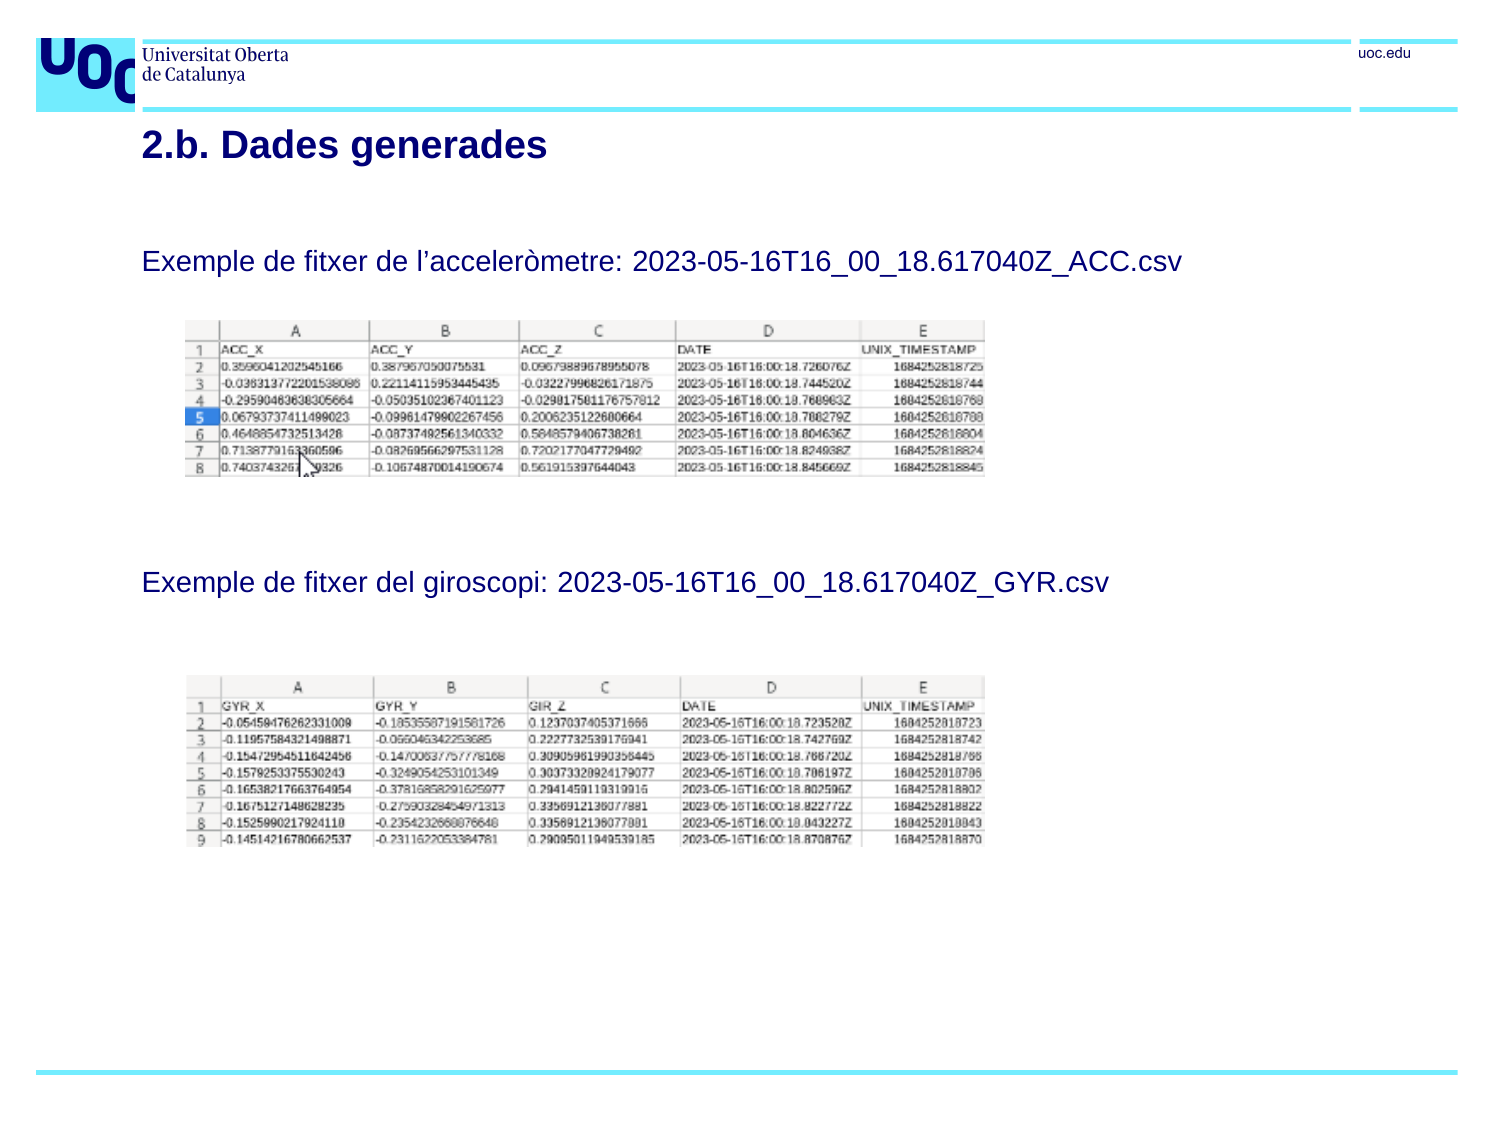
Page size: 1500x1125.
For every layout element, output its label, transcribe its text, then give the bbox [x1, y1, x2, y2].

picture [185, 320, 985, 478]
picture [1359, 47, 1410, 58]
title 2.b. Dades generades [126, 104, 1353, 276]
picture [142, 47, 254, 84]
picture [185, 675, 985, 847]
list Exemple de fitxer de l’acceleròmetre: 2023-05-16T16_00_18.617040Z_ACC.csv Exemple de fitxer del giroscopi: 2023-05-16T16_00_18.617040Z_GYR.csv [126, 221, 1212, 857]
picture [36, 38, 135, 112]
